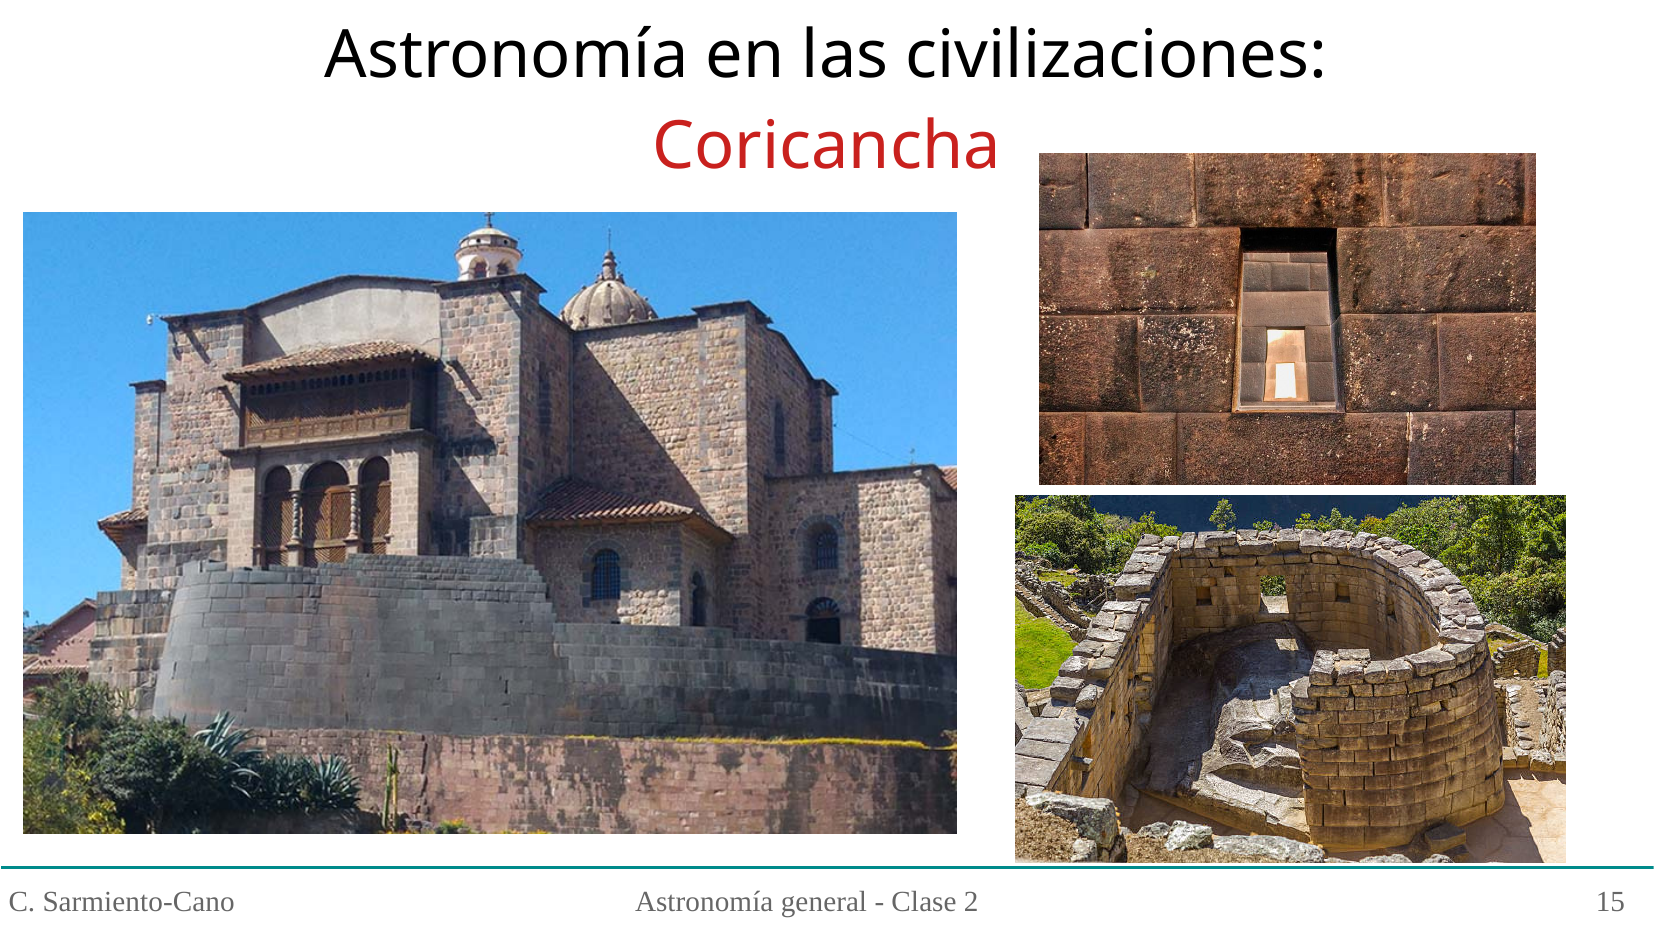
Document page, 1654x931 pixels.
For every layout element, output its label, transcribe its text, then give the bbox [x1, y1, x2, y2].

picture [1039, 186, 1536, 485]
picture [1015, 495, 1566, 863]
picture [23, 212, 957, 834]
title Astronomía en las civilizaciones: Coricancha [82, 8, 1571, 186]
